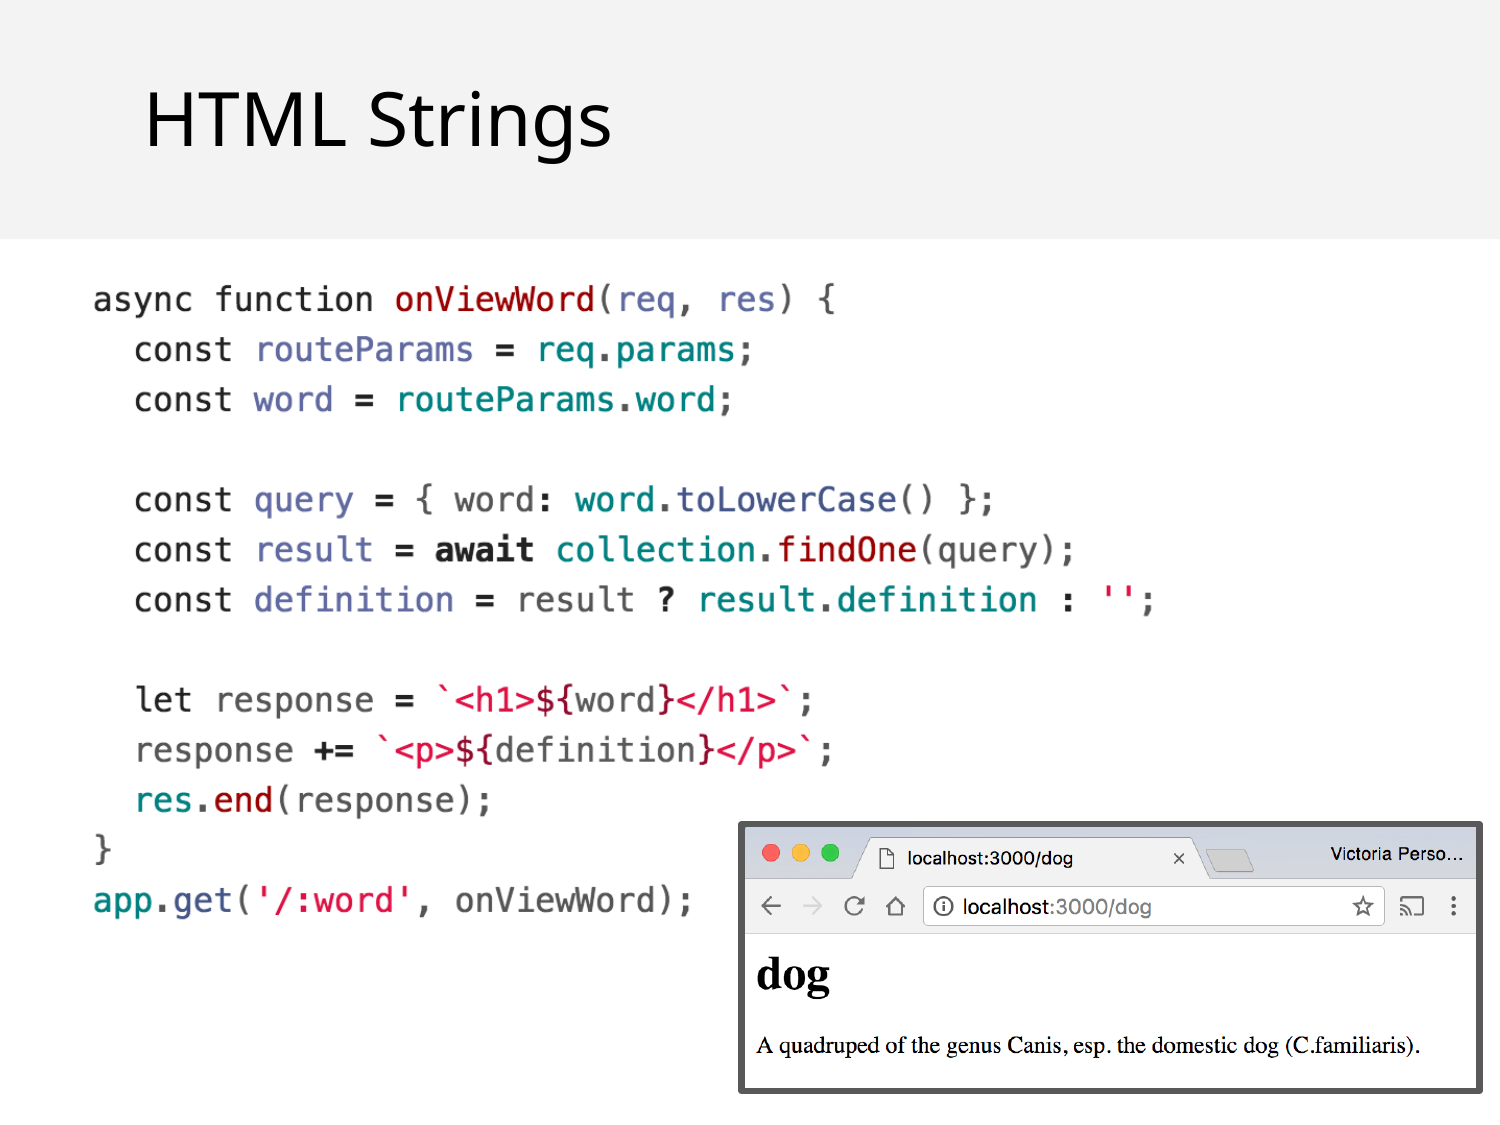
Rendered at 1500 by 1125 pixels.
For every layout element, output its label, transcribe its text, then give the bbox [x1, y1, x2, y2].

picture [65, 261, 1182, 938]
title HTML Strings [128, 56, 1372, 183]
picture [744, 827, 1477, 1088]
